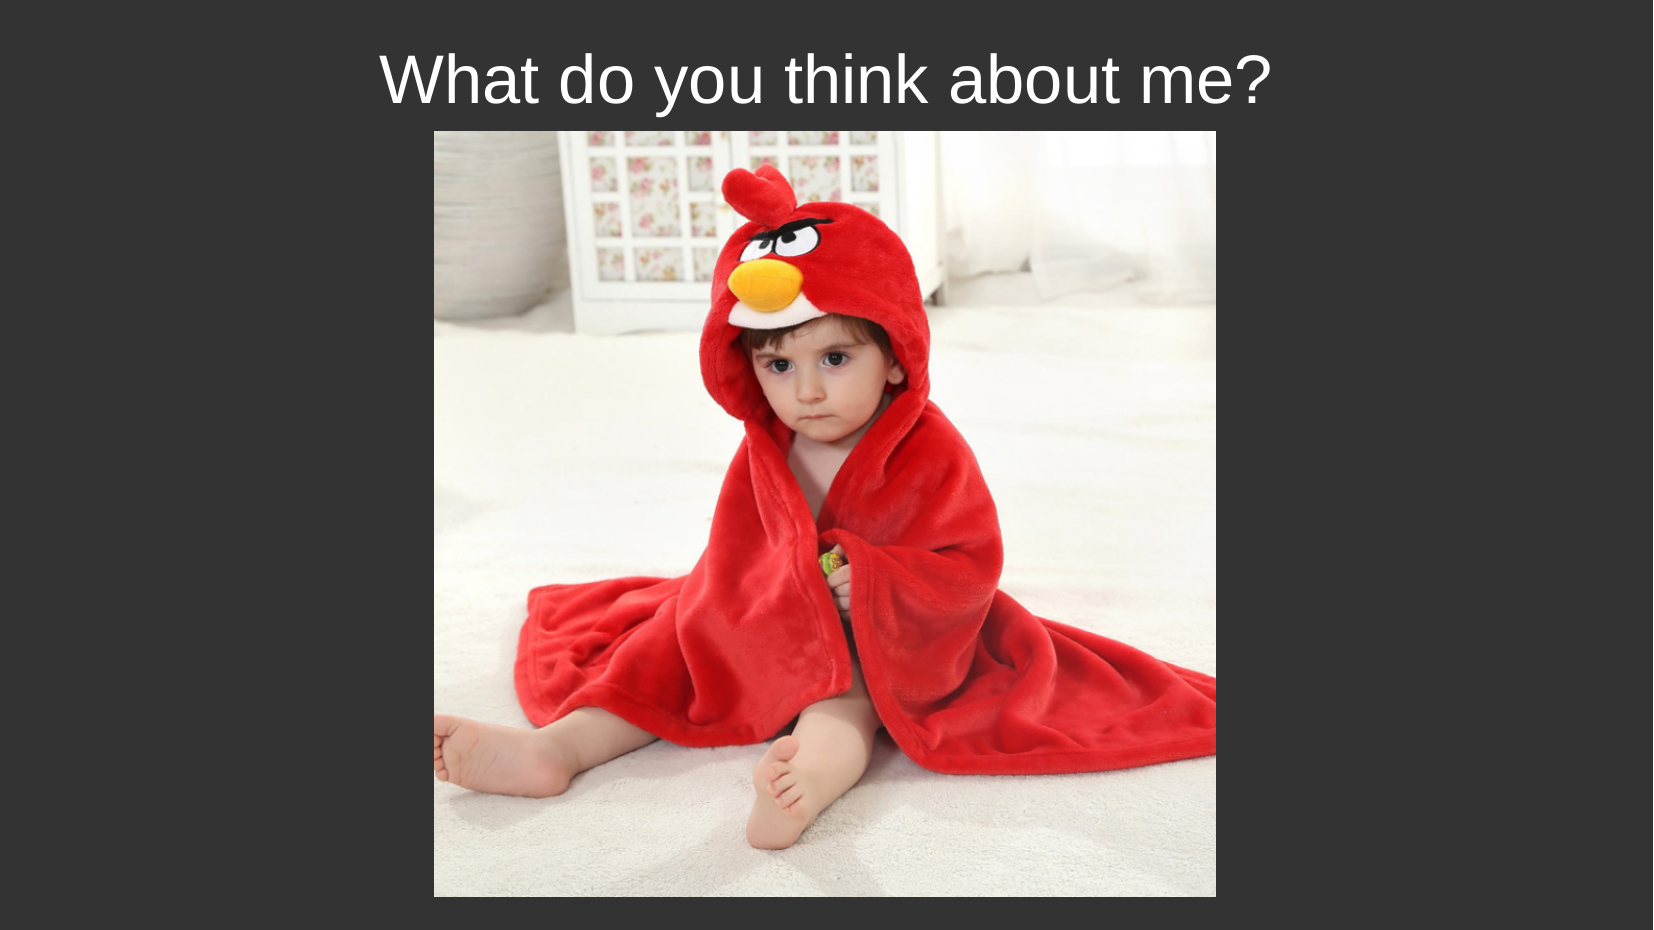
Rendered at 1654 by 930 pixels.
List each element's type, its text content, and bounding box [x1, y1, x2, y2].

picture [434, 131, 1216, 897]
title What do you think about me? [82, 1, 1571, 157]
